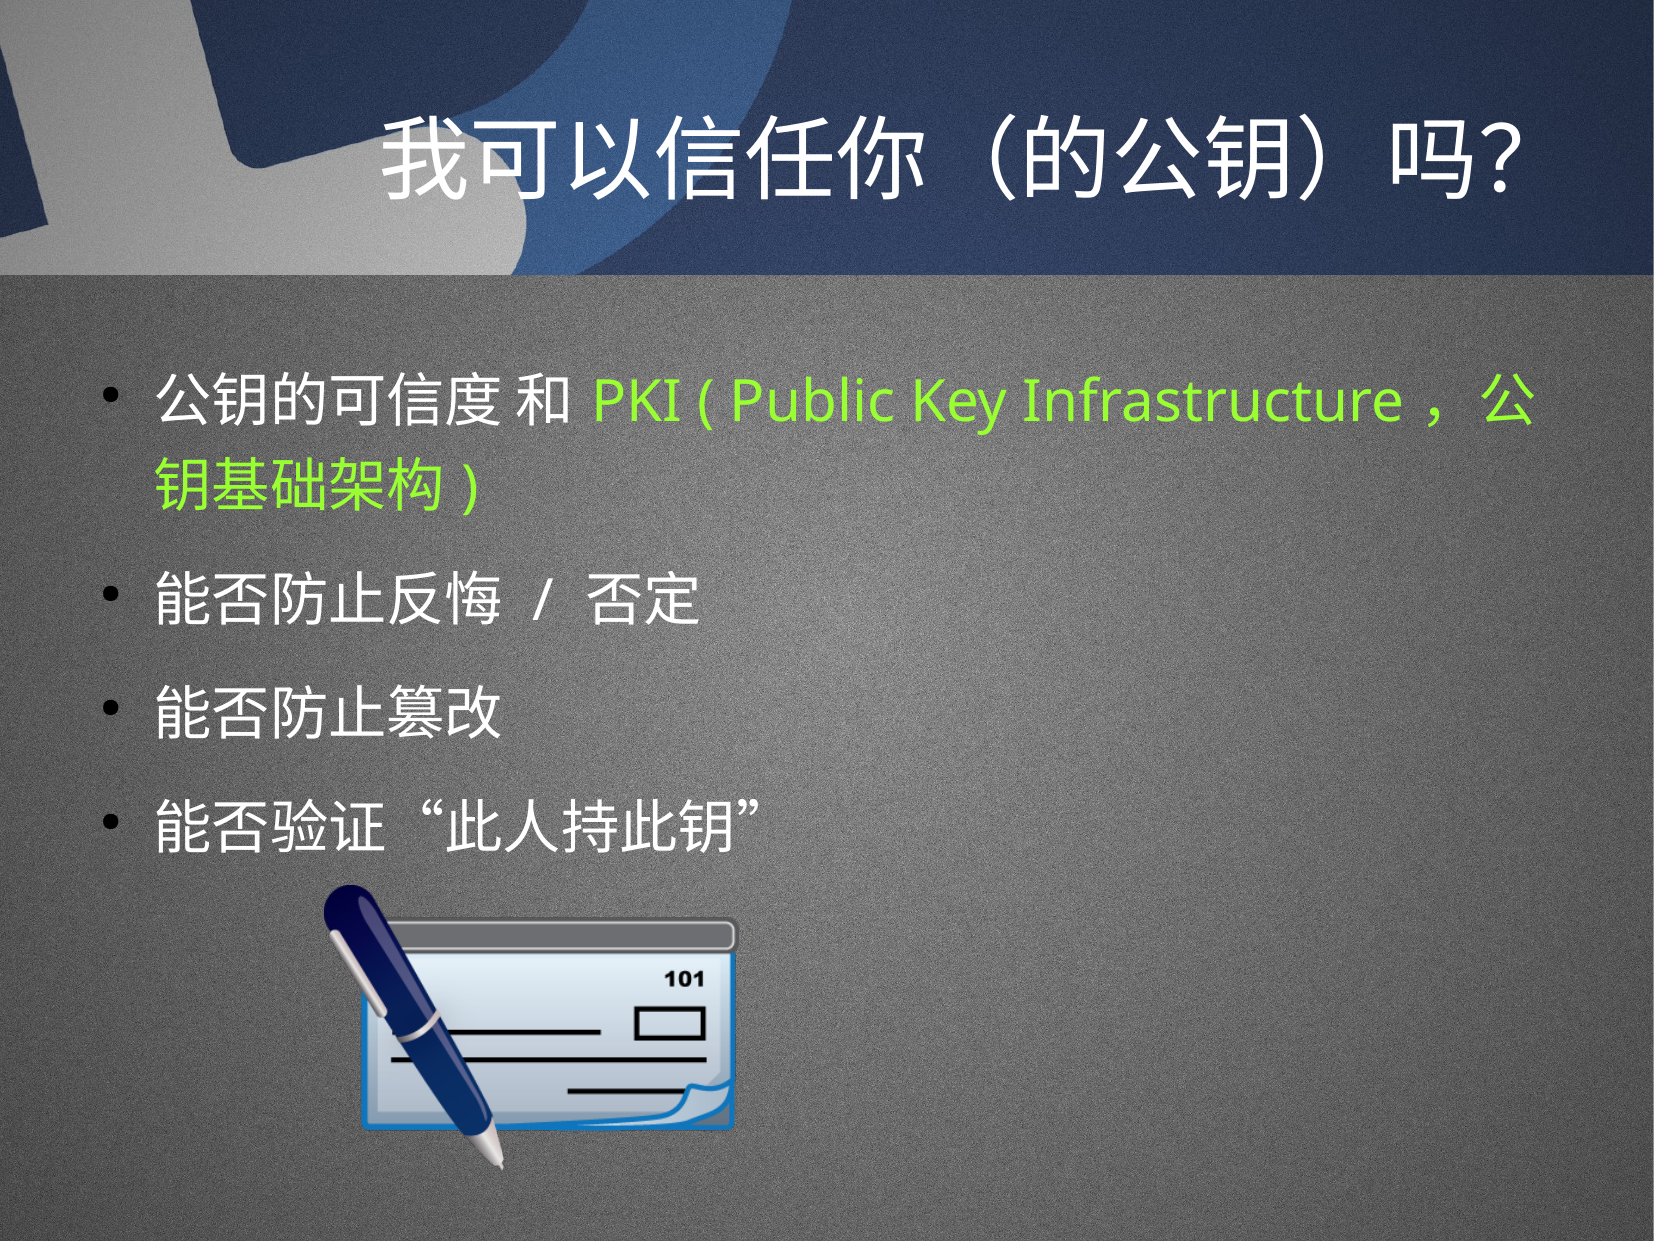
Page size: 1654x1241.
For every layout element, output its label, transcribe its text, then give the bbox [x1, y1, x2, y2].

list 公钥的可信度 和PKI ( Public Key Infrastructure，公钥基础架构) 能否防止反悔 / 否定 能否防止篡改 能否验证“此人持此钥” [82, 354, 1571, 1109]
title 我可以信任你（的公钥）吗？ [82, 49, 1571, 257]
picture [0, 0, 1654, 1241]
